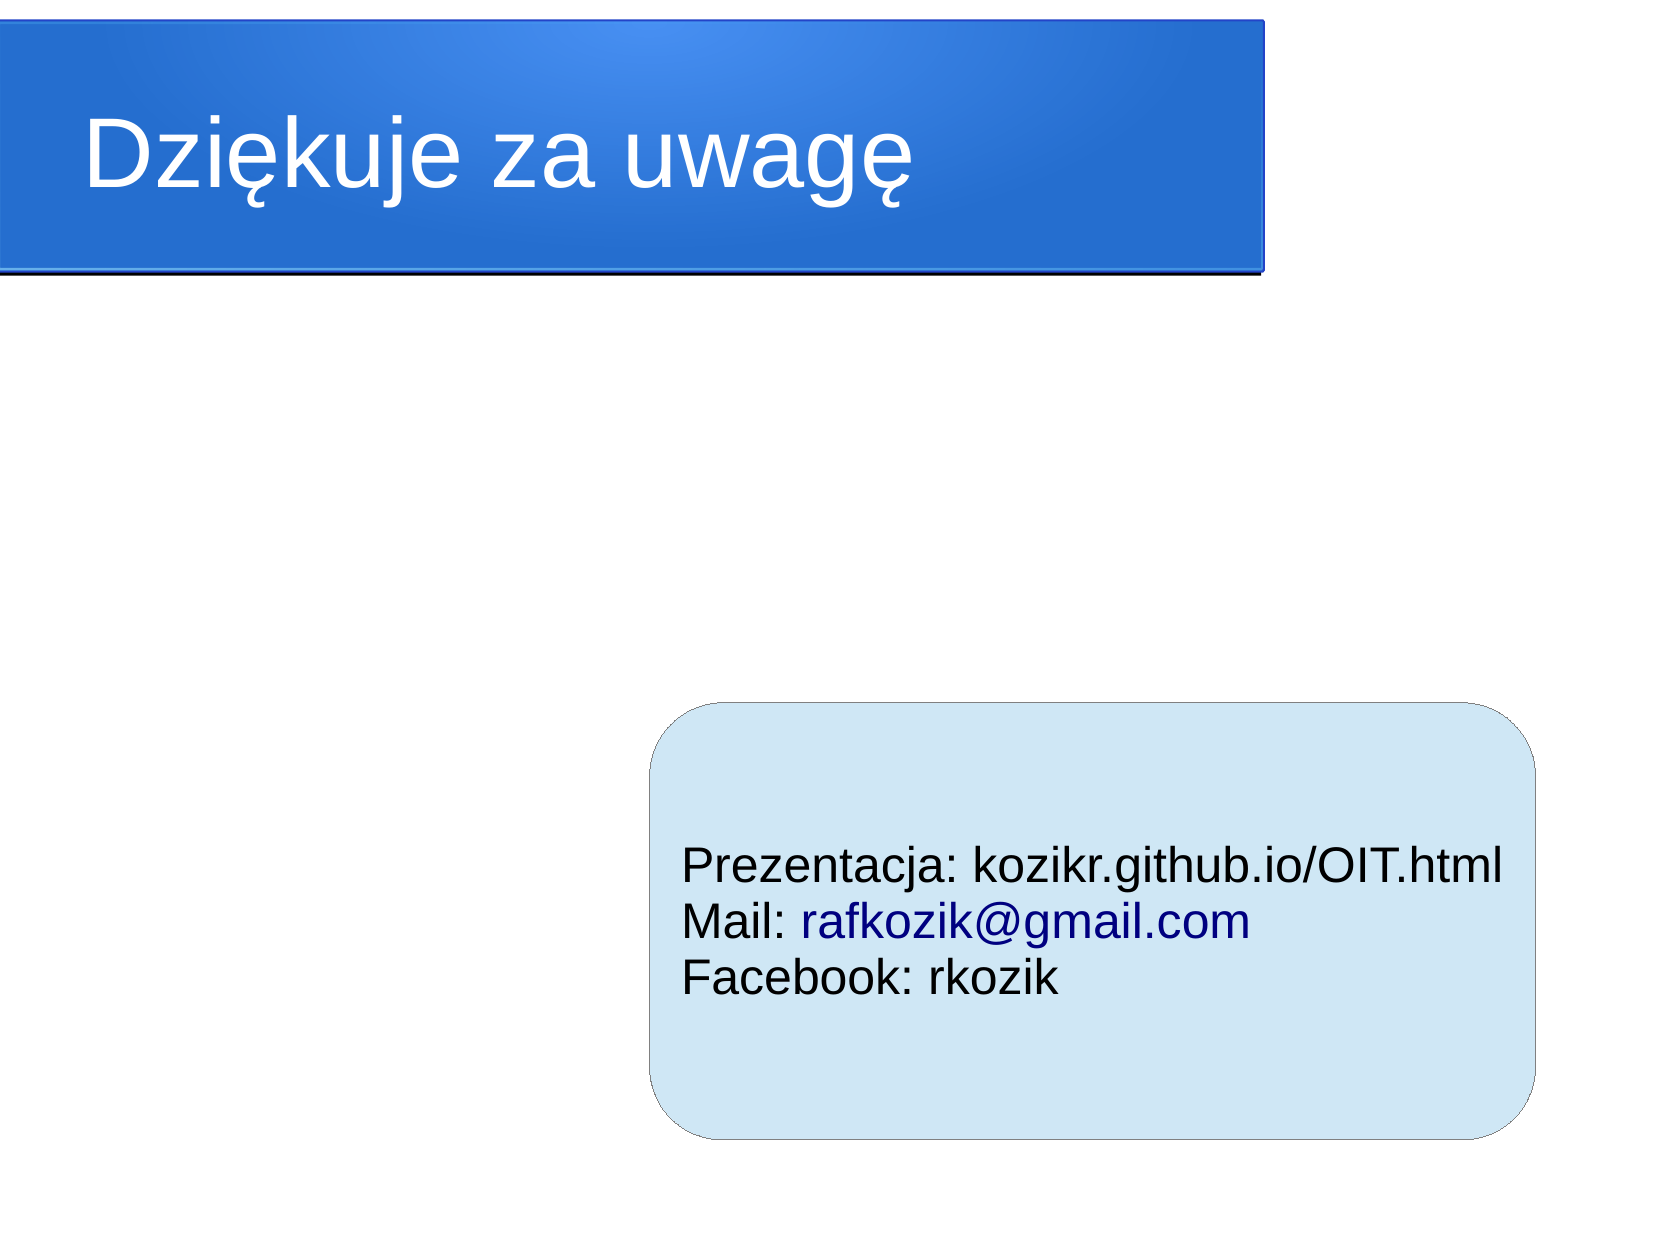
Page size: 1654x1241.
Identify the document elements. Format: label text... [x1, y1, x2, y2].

title Dziękuje za uwagę [82, 49, 1250, 257]
text_box Prezentacja: kozikr.github.io/OIT.html Mail: rafkozik@gmail.com Facebook: rkozik [649, 702, 1536, 1140]
